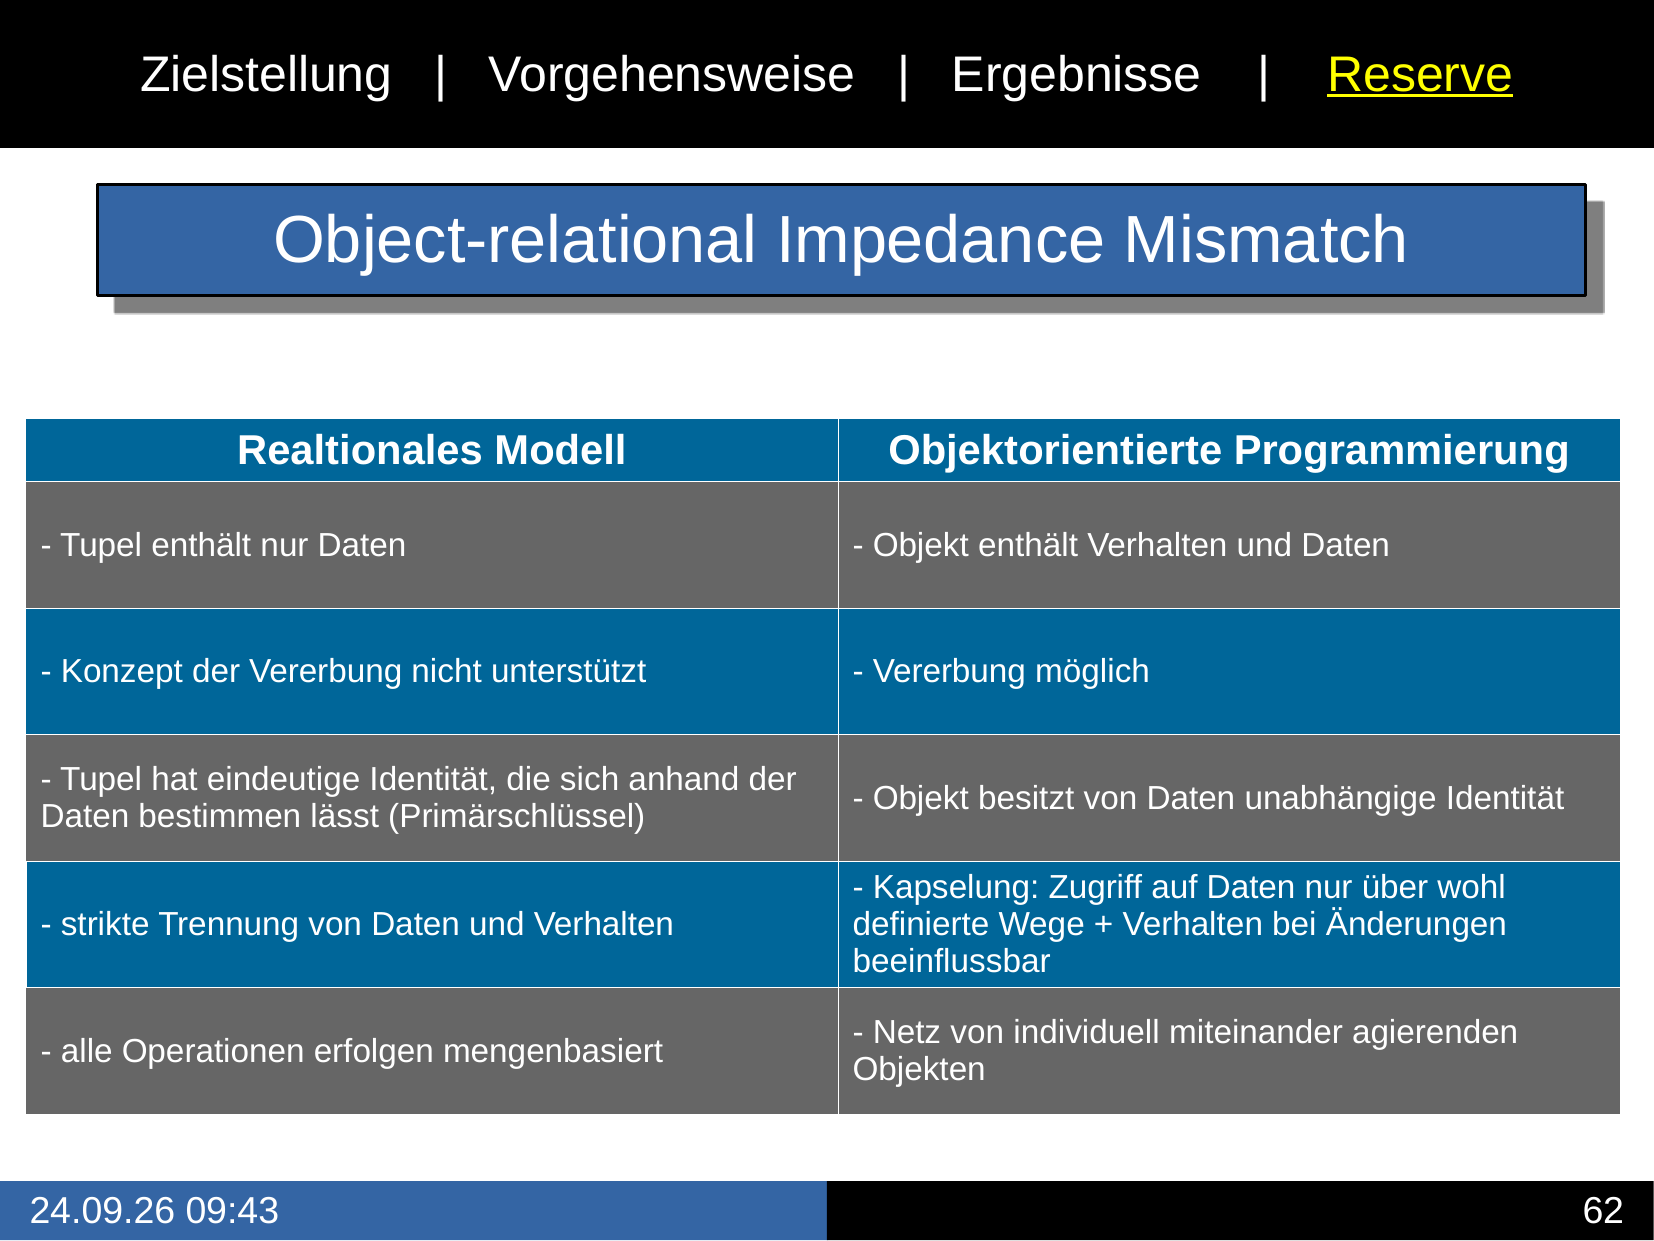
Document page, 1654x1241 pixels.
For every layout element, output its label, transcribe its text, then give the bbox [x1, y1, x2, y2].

title Object-relational Impedance Mismatch [97, 184, 1586, 296]
table_cell - strikte Trennung von Daten und Verhalten [27, 862, 838, 987]
table_cell - Objekt besitzt von Daten unabhängige Identität [839, 735, 1620, 861]
table_cell - Tupel enthält nur Daten [26, 482, 838, 608]
table_cell - alle Operationen erfolgen mengenbasiert [26, 988, 838, 1114]
table_header Realtionales Modell [26, 419, 838, 481]
table_cell - Konzept der Vererbung nicht unterstützt [26, 609, 838, 734]
table_cell - Vererbung möglich [839, 609, 1620, 734]
table_cell - Netz von individuell miteinander agierenden Objekten [839, 988, 1620, 1114]
text_box Zielstellung | Vorgehensweise | Ergebnisse | Reserve [0, 0, 1654, 148]
table_cell - Objekt enthält Verhalten und Daten [839, 482, 1620, 608]
table_cell - Tupel hat eindeutige Identität, die sich anhand der Daten bestimmen lässt (Primärschlüssel) [26, 735, 838, 861]
table_header Objektorientierte Programmierung [839, 419, 1620, 481]
table_cell - Kapselung: Zugriff auf Daten nur über wohl definierte Wege + Verhalten bei Änderungen beeinflussbar [839, 862, 1620, 987]
